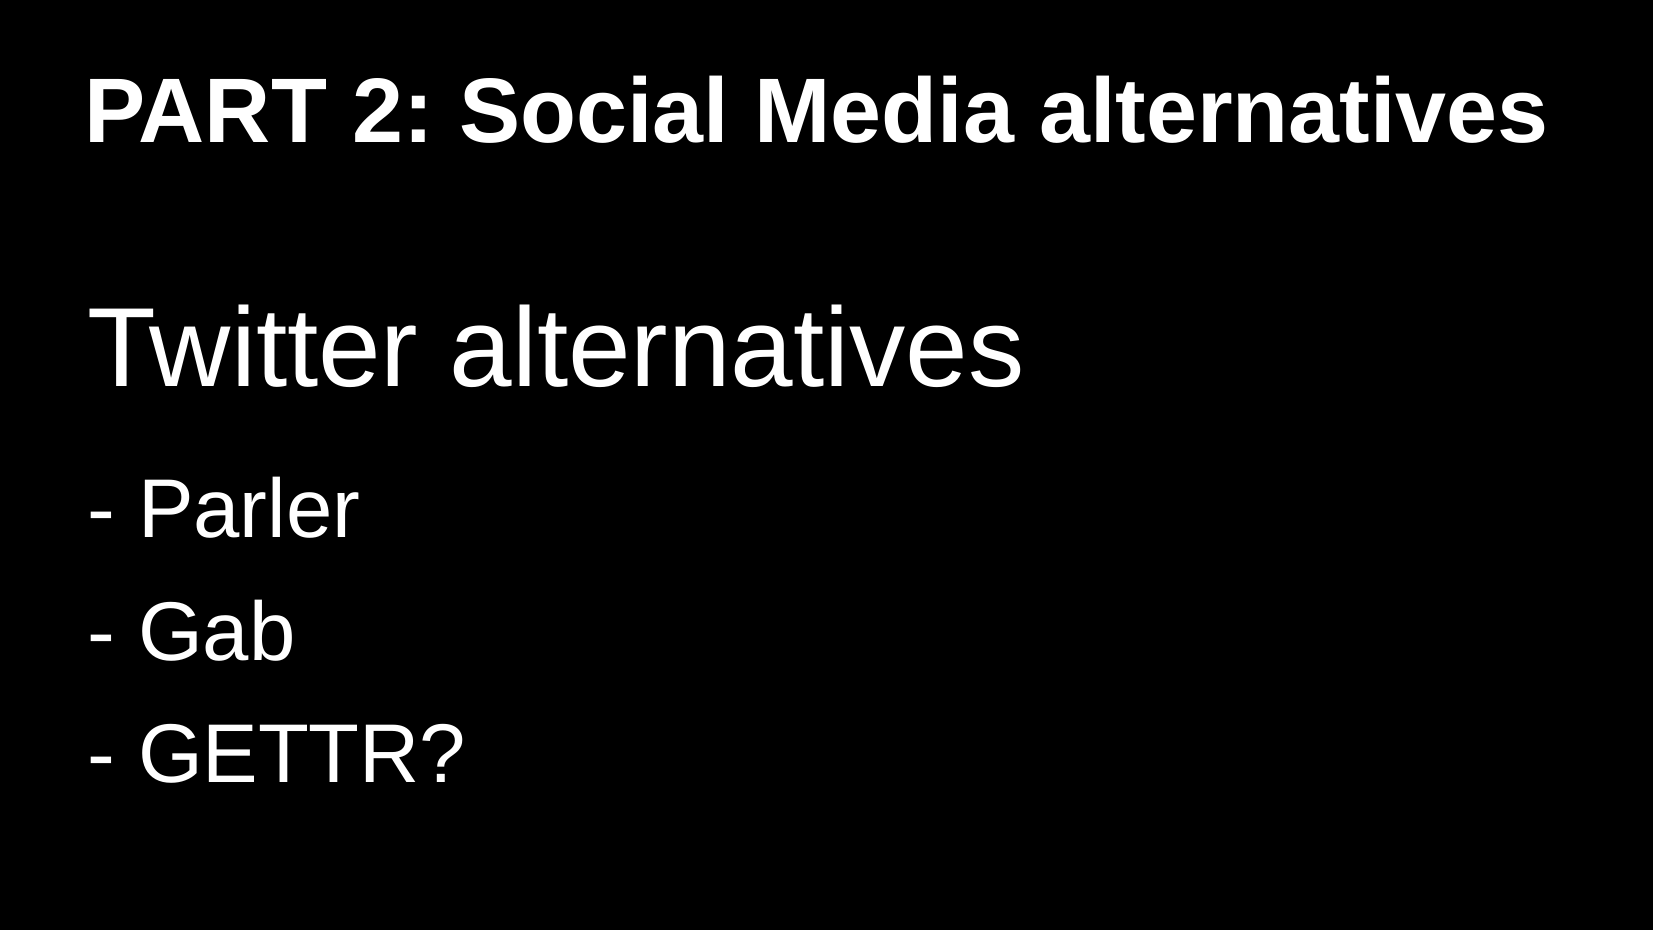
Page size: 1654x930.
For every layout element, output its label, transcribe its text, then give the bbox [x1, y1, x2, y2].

list Twitter alternatives [87, 285, 1573, 447]
list - Parler - Gab - GETTR? [87, 462, 1573, 852]
title PART 2: Social Media alternatives [84, 56, 1561, 166]
